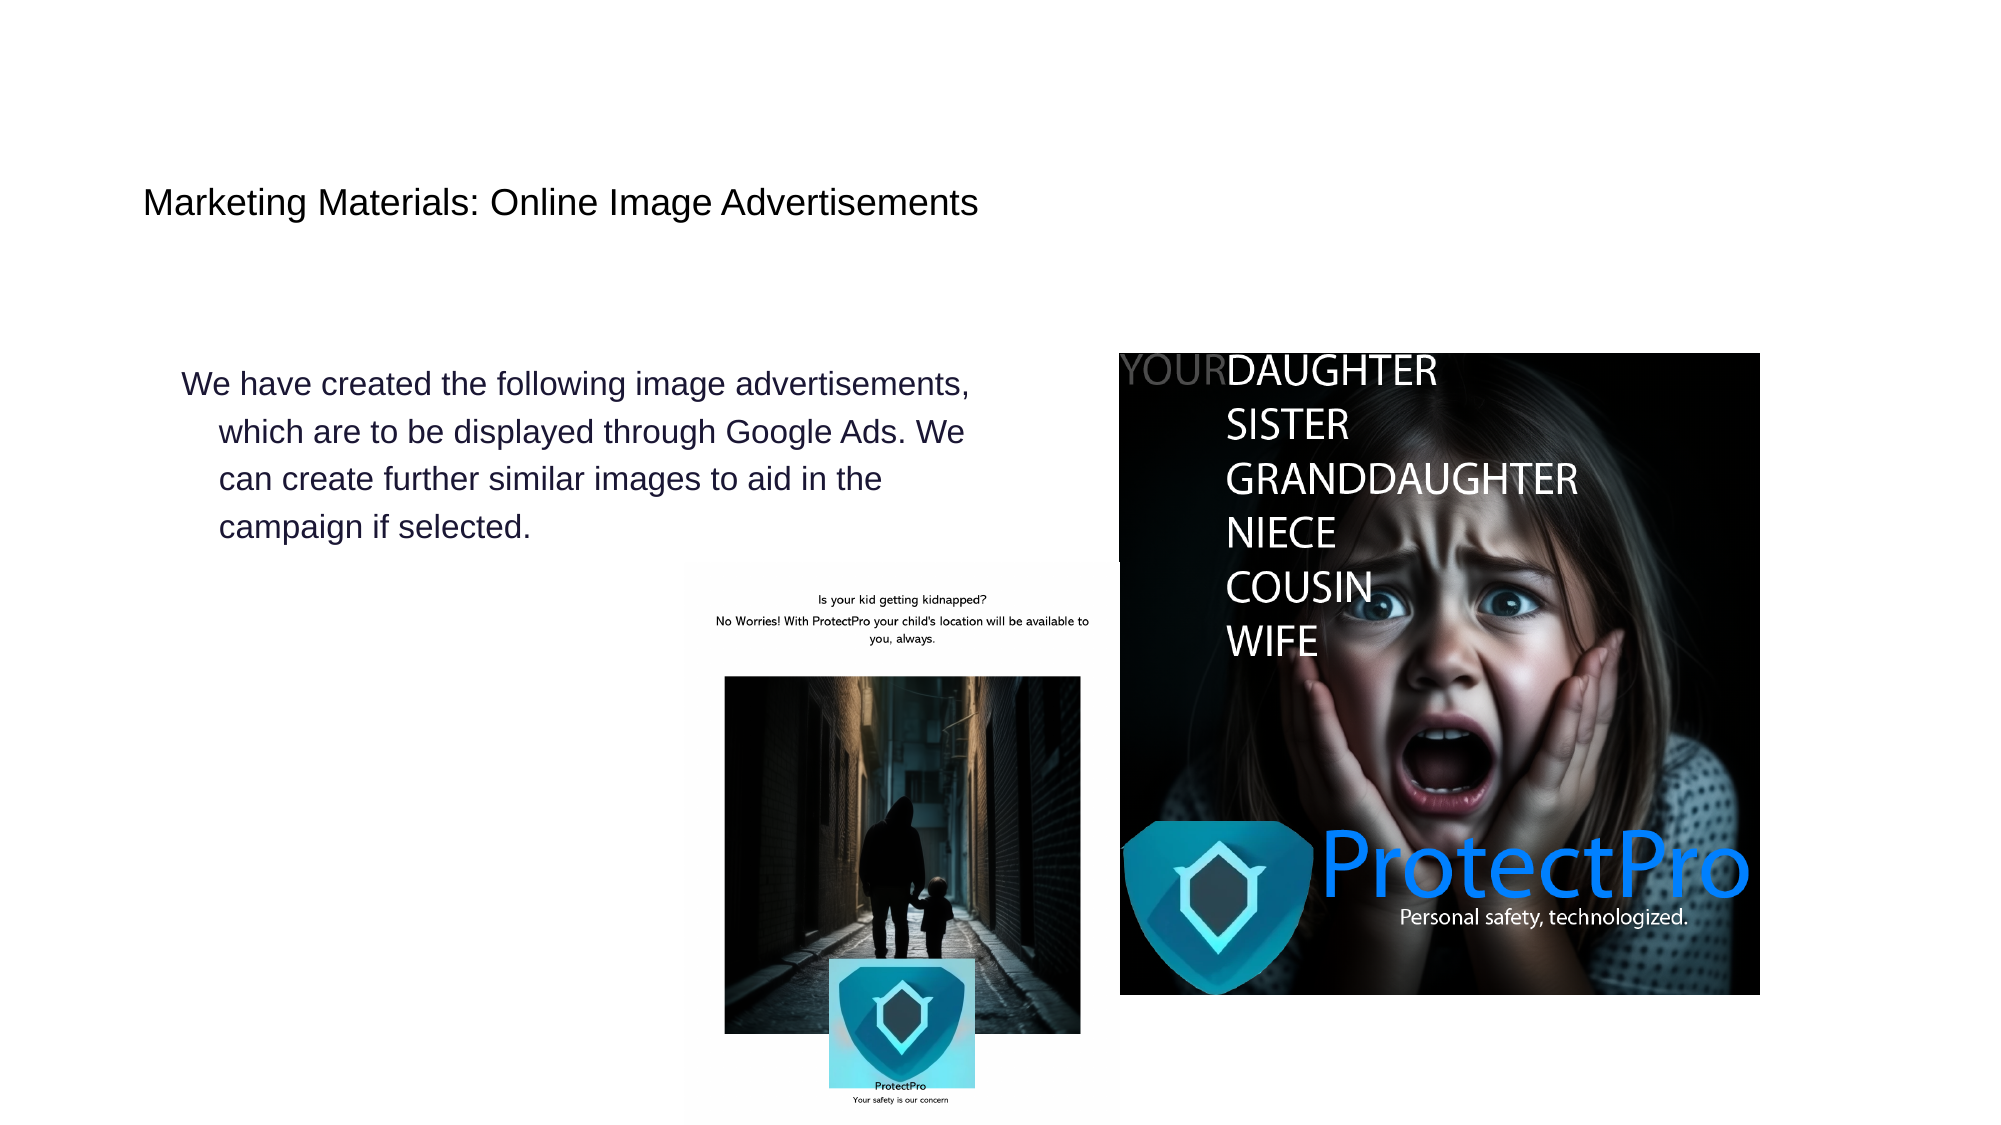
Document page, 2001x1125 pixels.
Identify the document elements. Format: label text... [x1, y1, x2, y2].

title Marketing Materials: Online Image Advertisements [142, 177, 1858, 223]
picture [684, 353, 1760, 1125]
list We have created the following image advertisements, which are to be displayed through Google Ads. We can create further similar images to aid in the campaign if selected. [143, 353, 980, 995]
